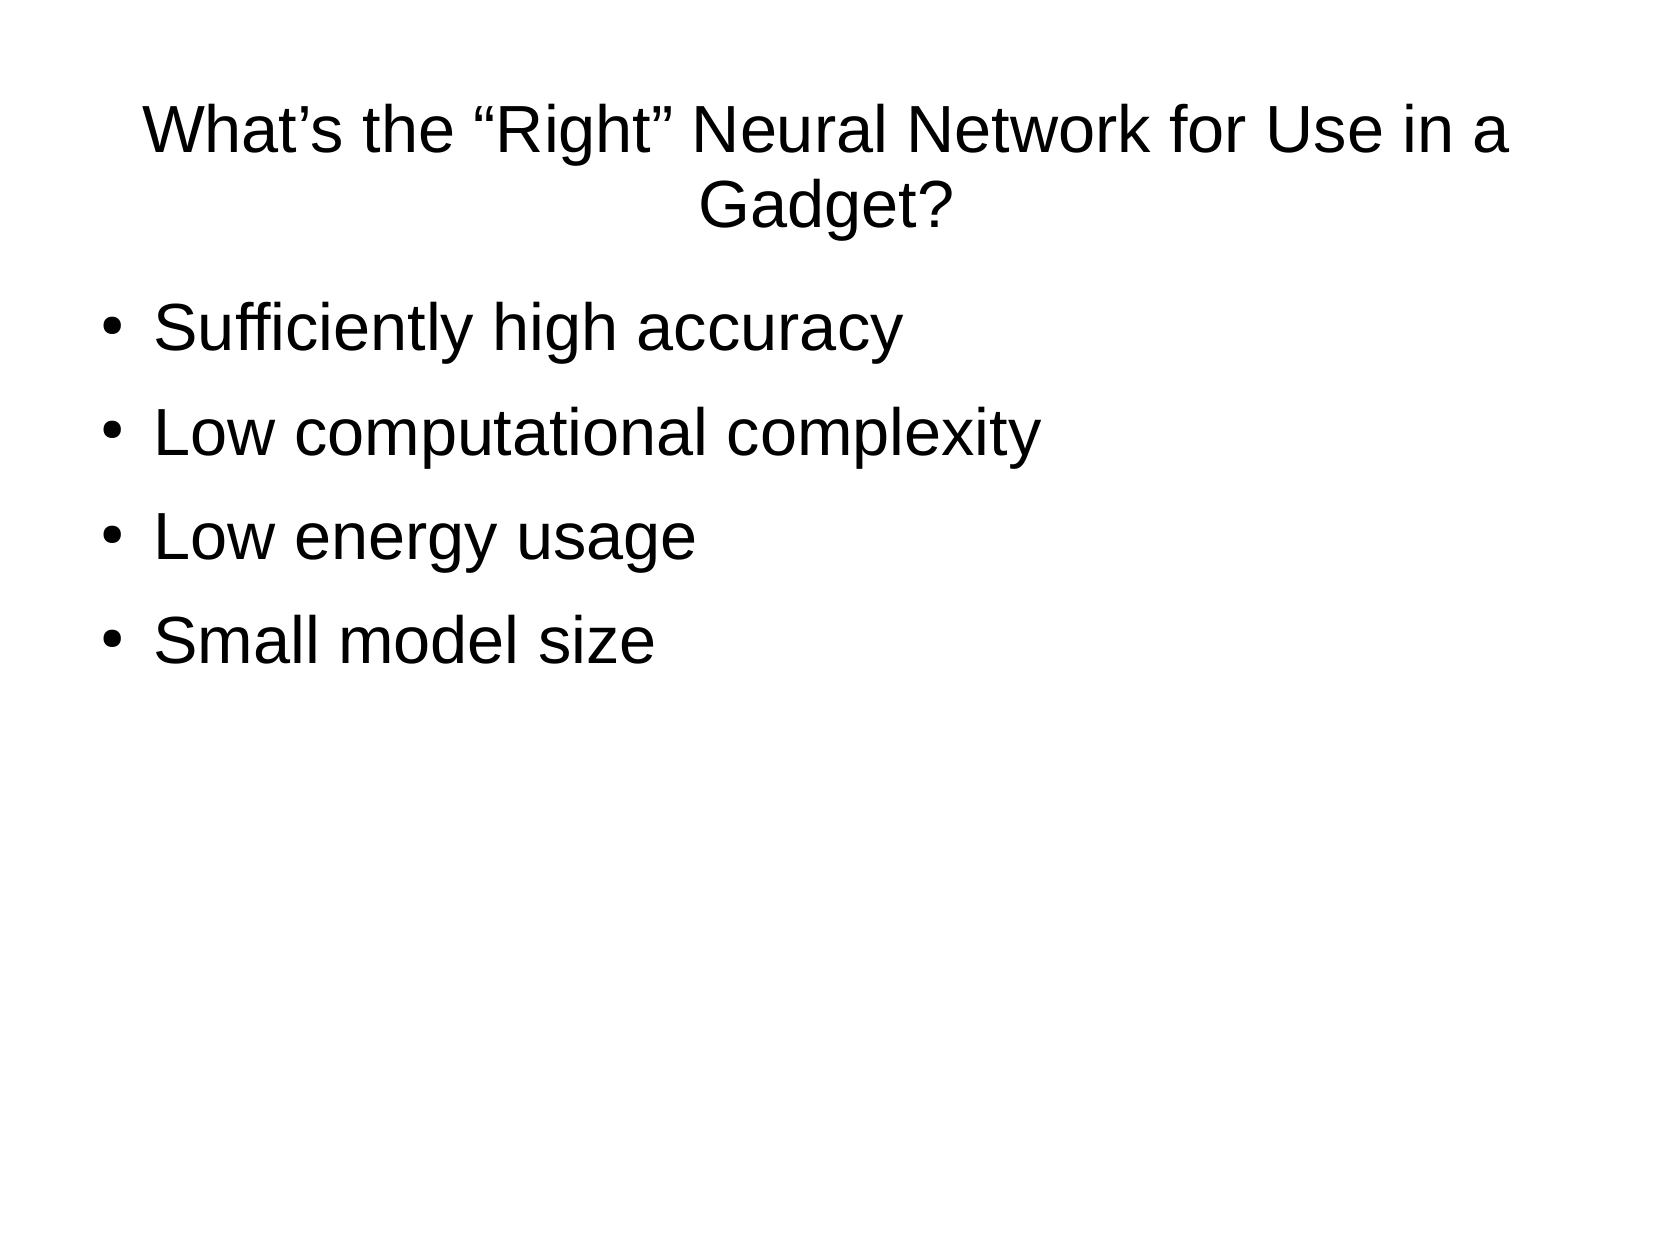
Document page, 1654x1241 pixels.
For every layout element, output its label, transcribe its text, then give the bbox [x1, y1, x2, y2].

list Sufficiently high accuracy Low computational complexity Low energy usage Small model size [82, 290, 1571, 1010]
title What’s the “Right” Neural Network for Use in a Gadget? [82, 49, 1571, 286]
